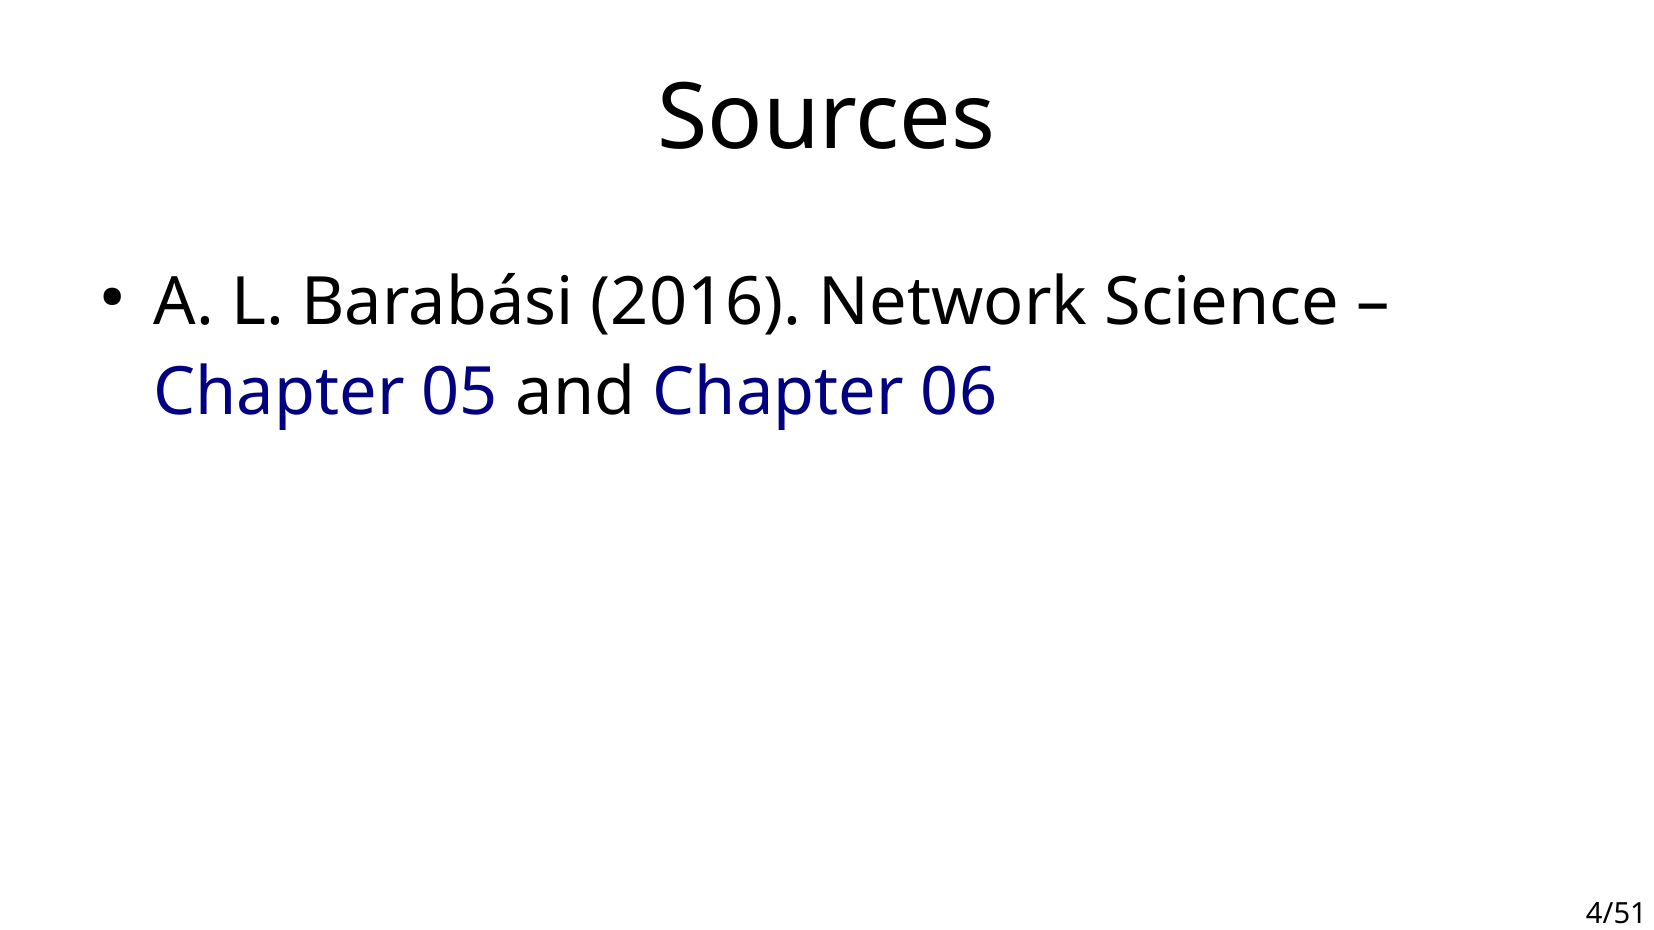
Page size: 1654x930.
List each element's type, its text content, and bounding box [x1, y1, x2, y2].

list A. L. Barabási (2016). Network Science – Chapter 05 and Chapter 06 [82, 252, 1571, 793]
title Sources [82, 1, 1571, 225]
